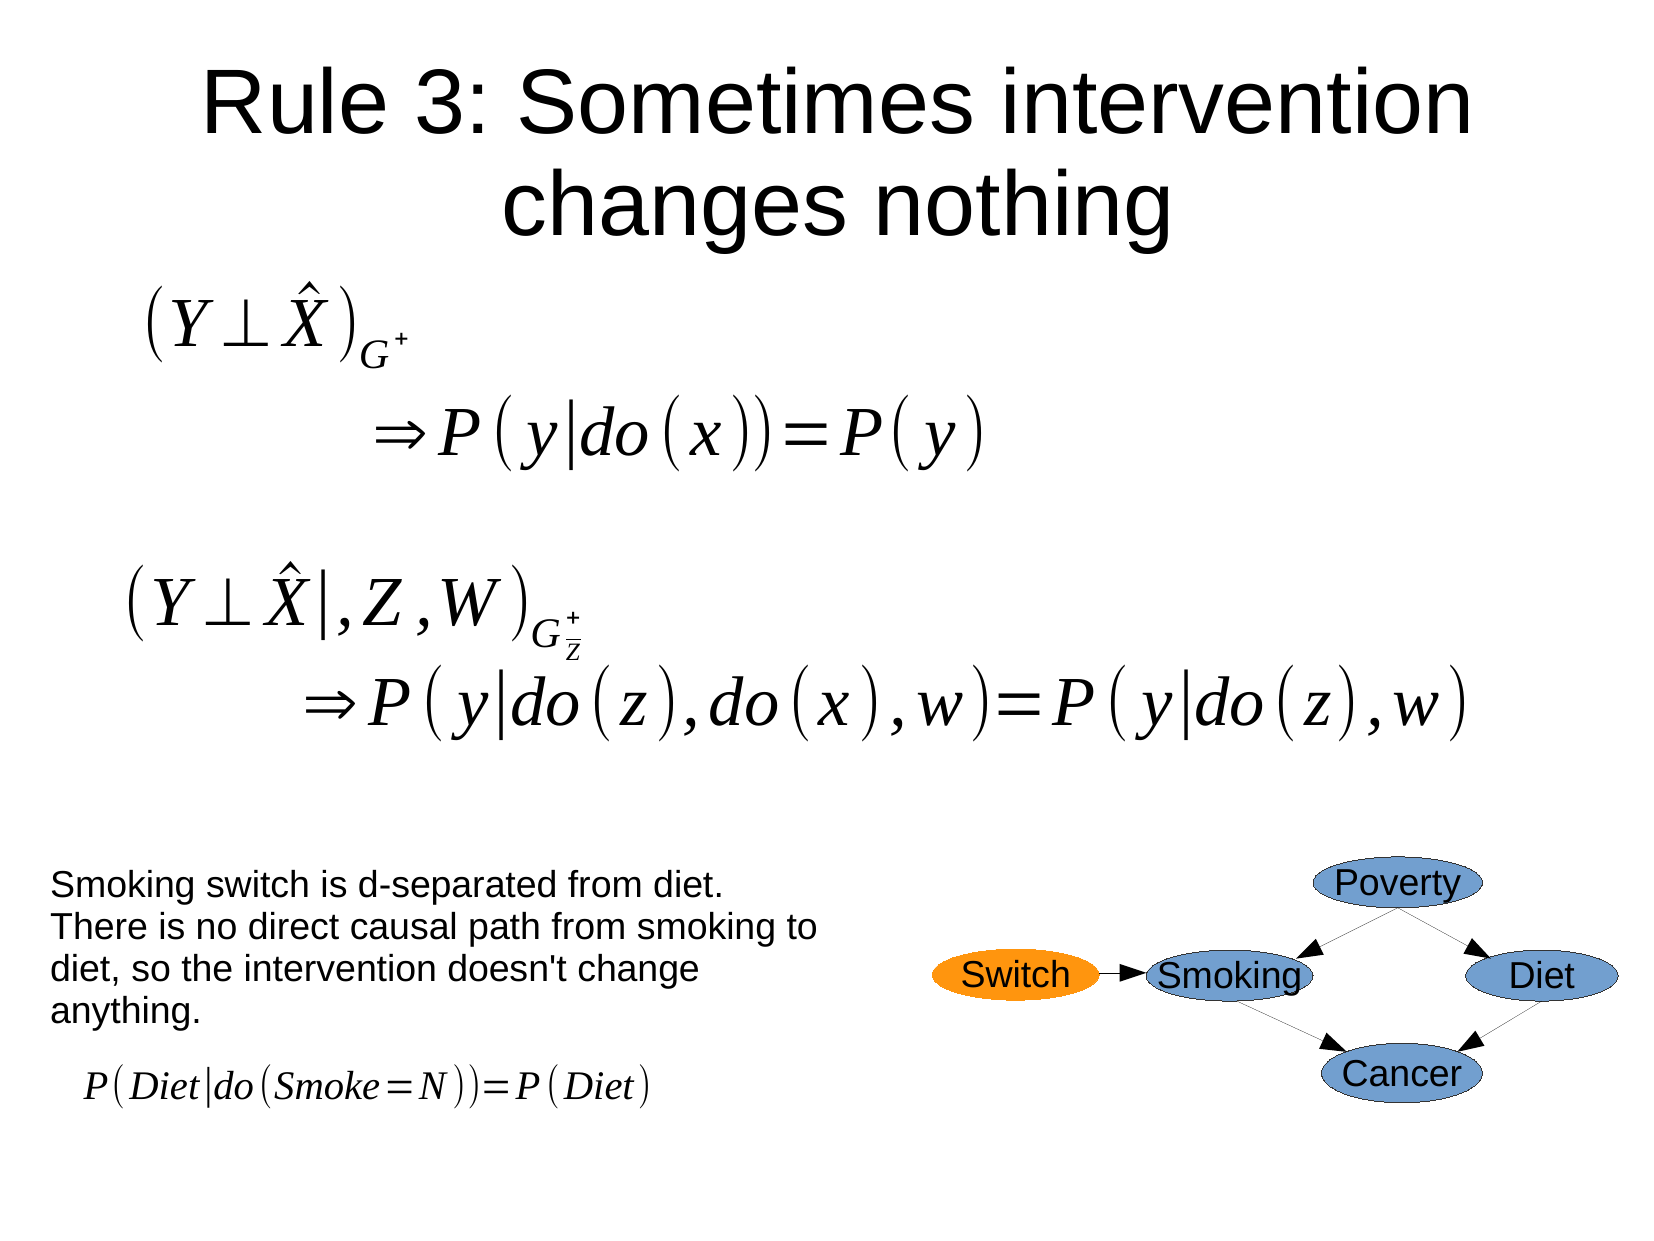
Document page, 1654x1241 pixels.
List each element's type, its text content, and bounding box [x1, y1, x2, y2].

text_box Poverty [1313, 856, 1483, 908]
text_box Switch [932, 949, 1100, 1001]
text_box Smoking [1146, 950, 1314, 1002]
chart [354, 389, 1005, 475]
text_box Cancer [1321, 1043, 1483, 1103]
chart [70, 1061, 662, 1111]
title Rule 3: Sometimes intervention changes nothing [47, 49, 1630, 257]
chart [124, 275, 426, 378]
text_box Smoking switch is d-separated from diet. There is no direct causal path from smoking to diet, so the intervention doesn't change anything. [35, 856, 839, 1040]
text_box Diet [1465, 950, 1619, 1002]
text_box Smoking [1286, 970, 1296, 986]
chart [106, 555, 1489, 745]
